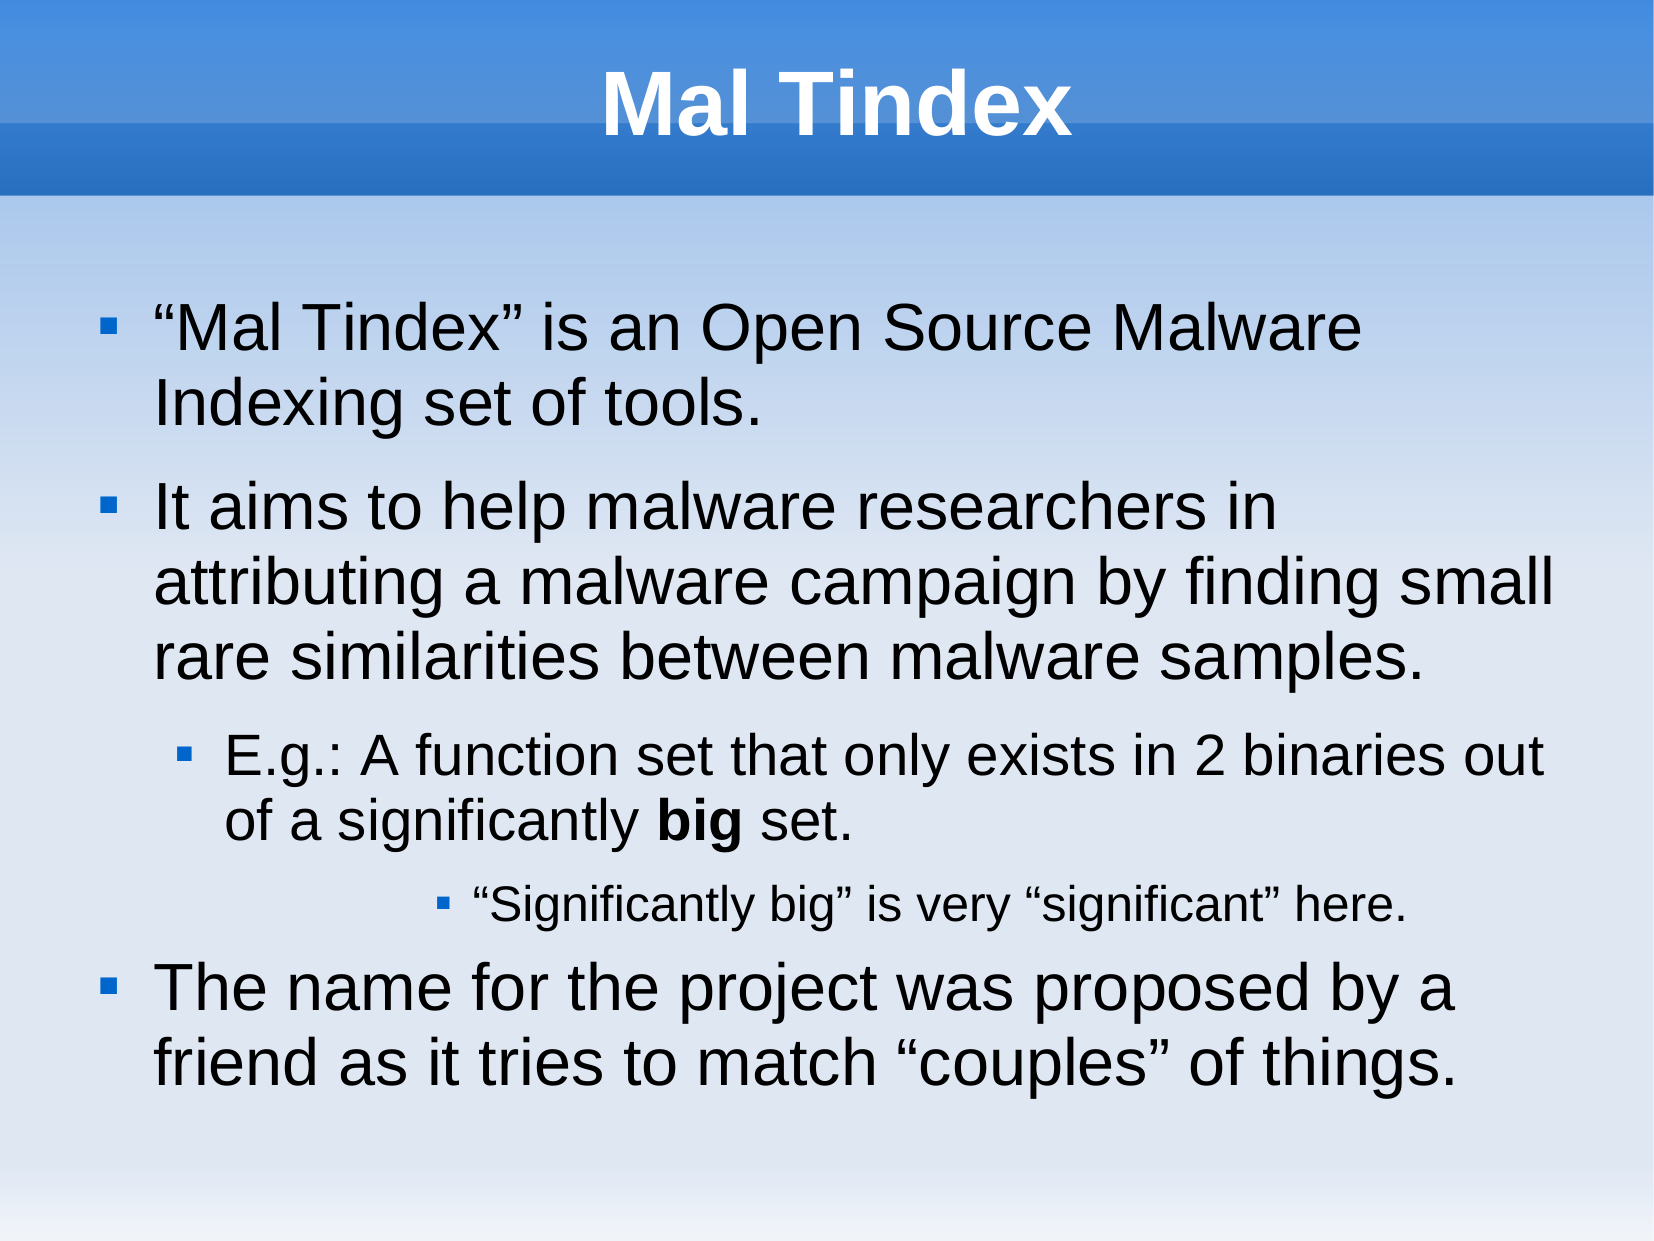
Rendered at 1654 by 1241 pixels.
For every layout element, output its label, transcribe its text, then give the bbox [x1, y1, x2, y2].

title Mal Tindex [76, 0, 1565, 208]
picture [0, 0, 1654, 1241]
list “Mal Tindex” is an Open Source Malware Indexing set of tools. It aims to help malware researchers in attributing a malware campaign by finding small rare similarities between malware samples. E.g.: A function set that only exists in 2 binaries out of a significantly big set. “Significantly big” is very “significant” here. The name for the project was proposed by a friend as it tries to match “couples” of things. [82, 290, 1571, 1109]
